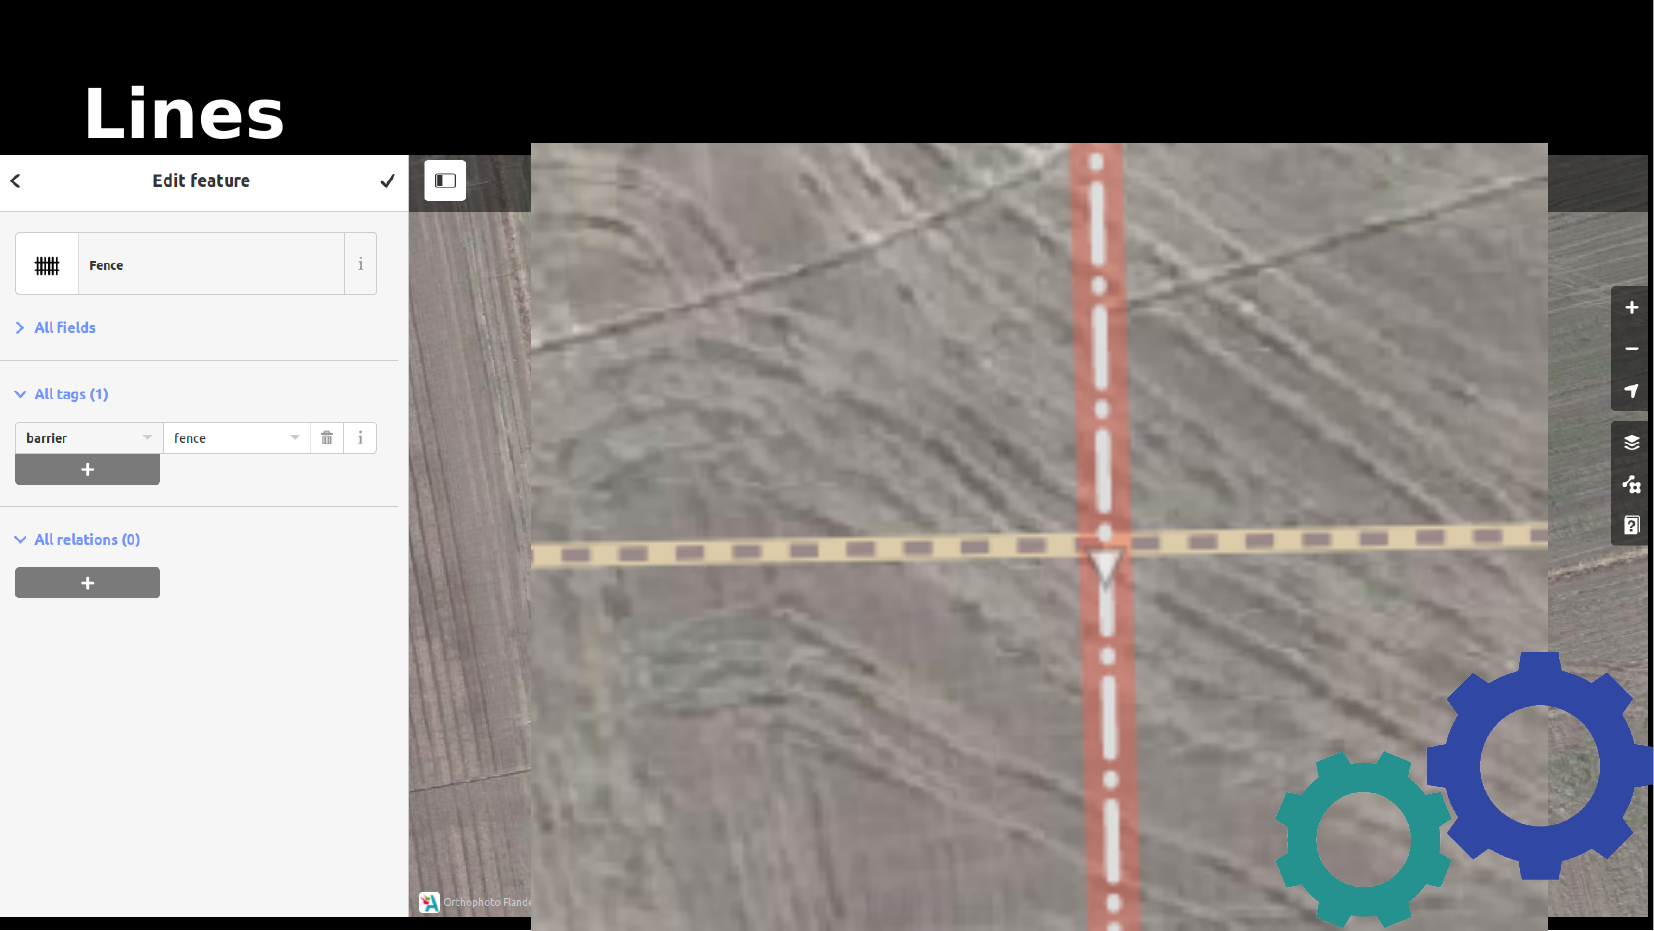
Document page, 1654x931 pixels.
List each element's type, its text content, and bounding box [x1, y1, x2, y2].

title Lines [82, 37, 1571, 155]
picture [0, 143, 1653, 931]
